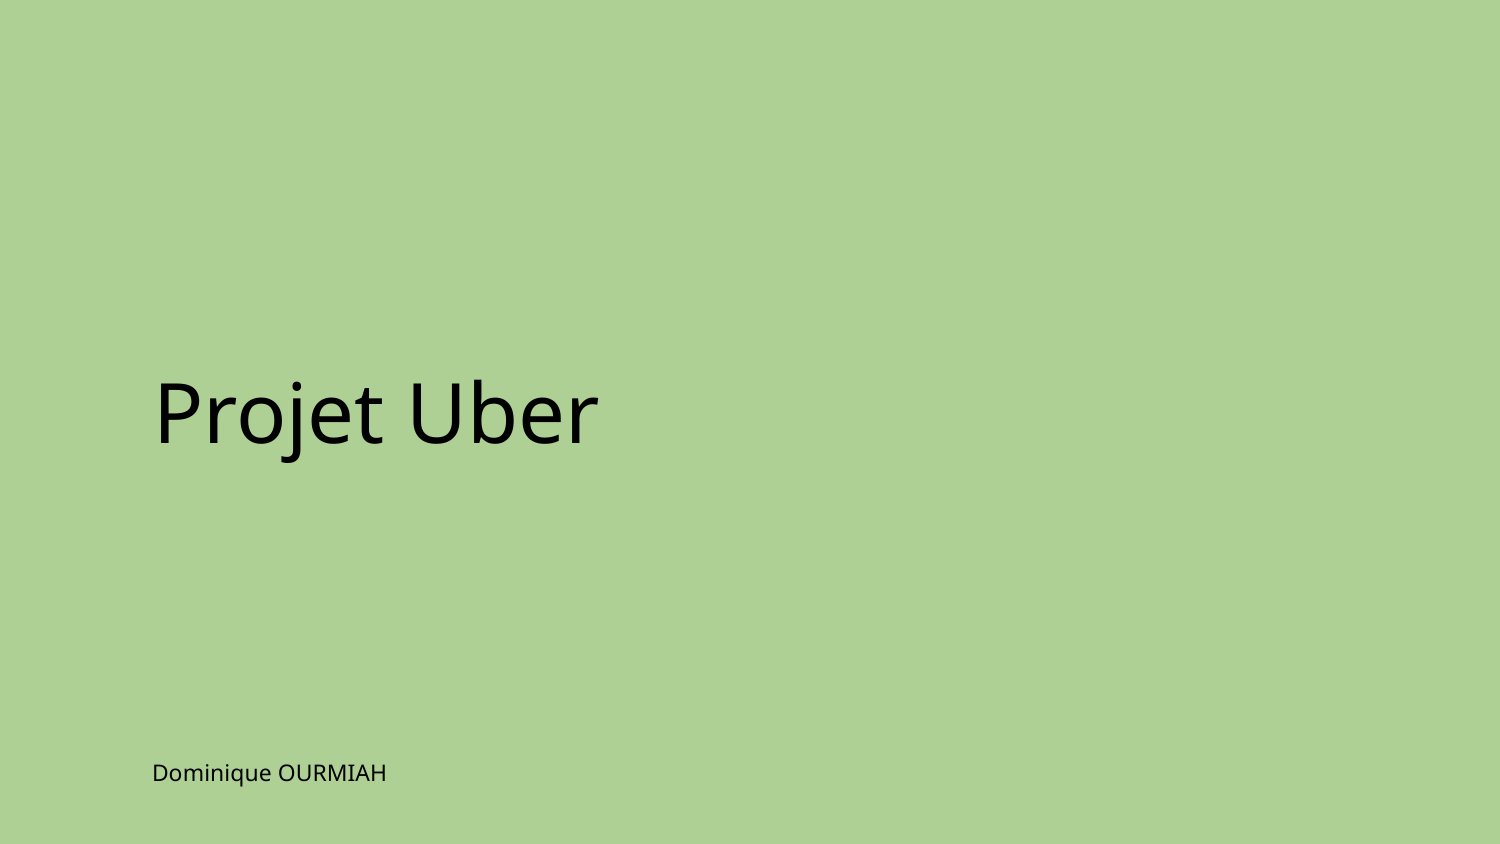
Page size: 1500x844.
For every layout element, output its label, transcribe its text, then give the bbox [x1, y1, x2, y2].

title Projet Uber [138, 323, 1332, 476]
title Dominique OURMIAH [137, 700, 1200, 802]
